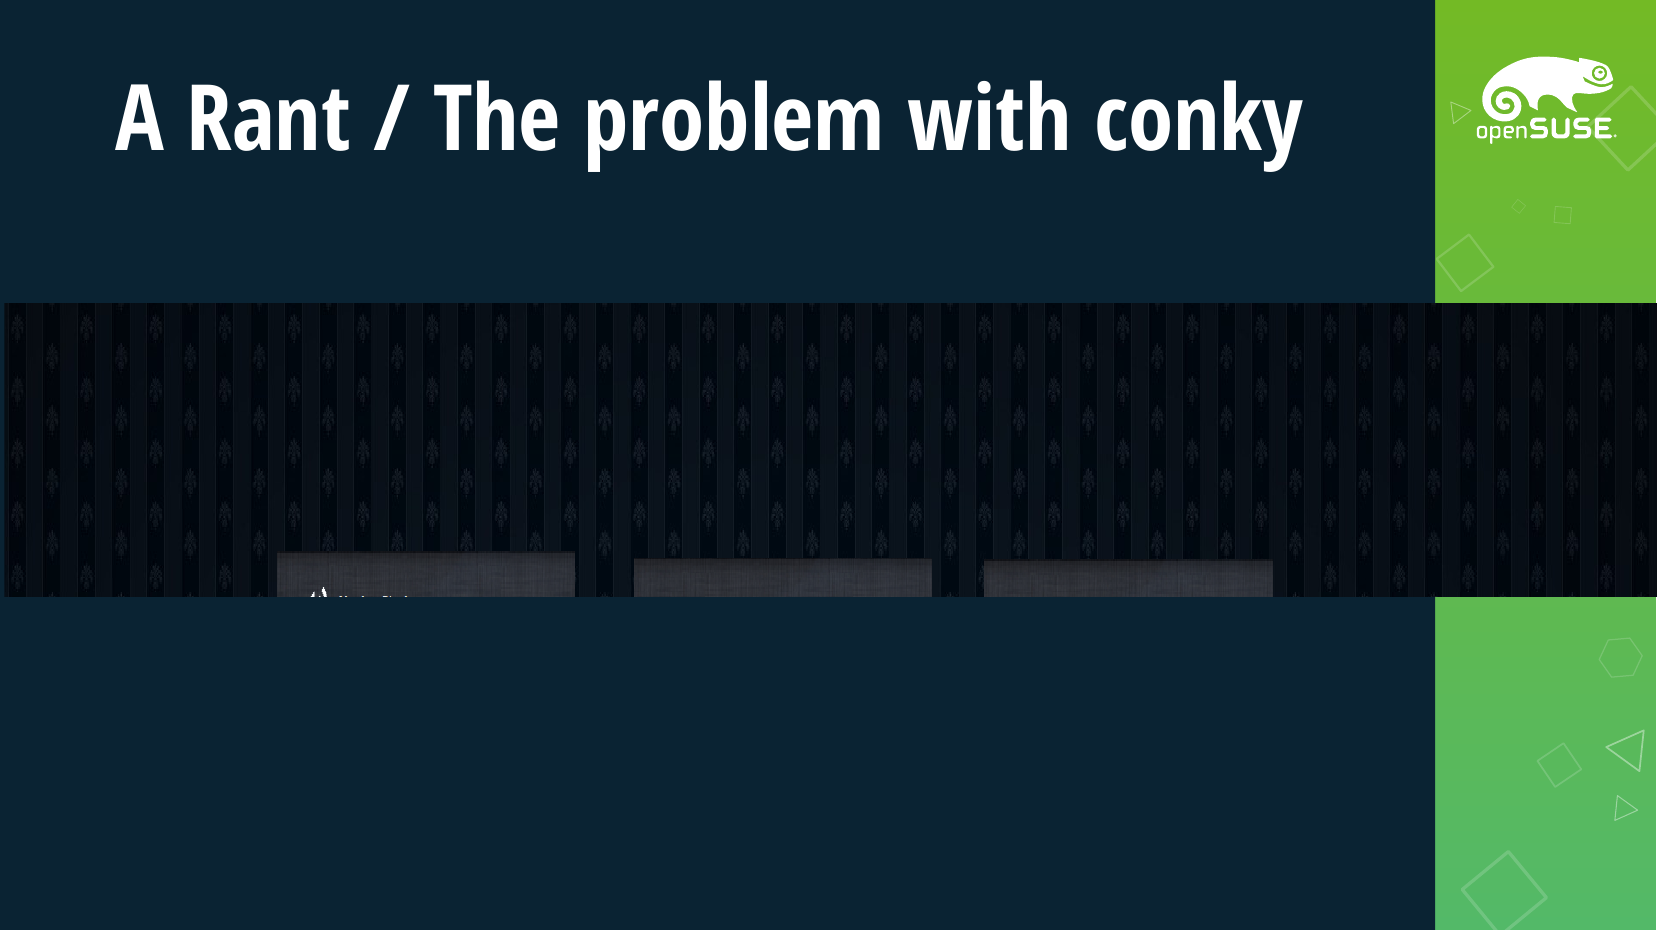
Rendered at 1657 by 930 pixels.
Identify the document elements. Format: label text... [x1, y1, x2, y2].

picture [4, 303, 1657, 597]
title A Rant / The problem with conky [82, 37, 1338, 193]
